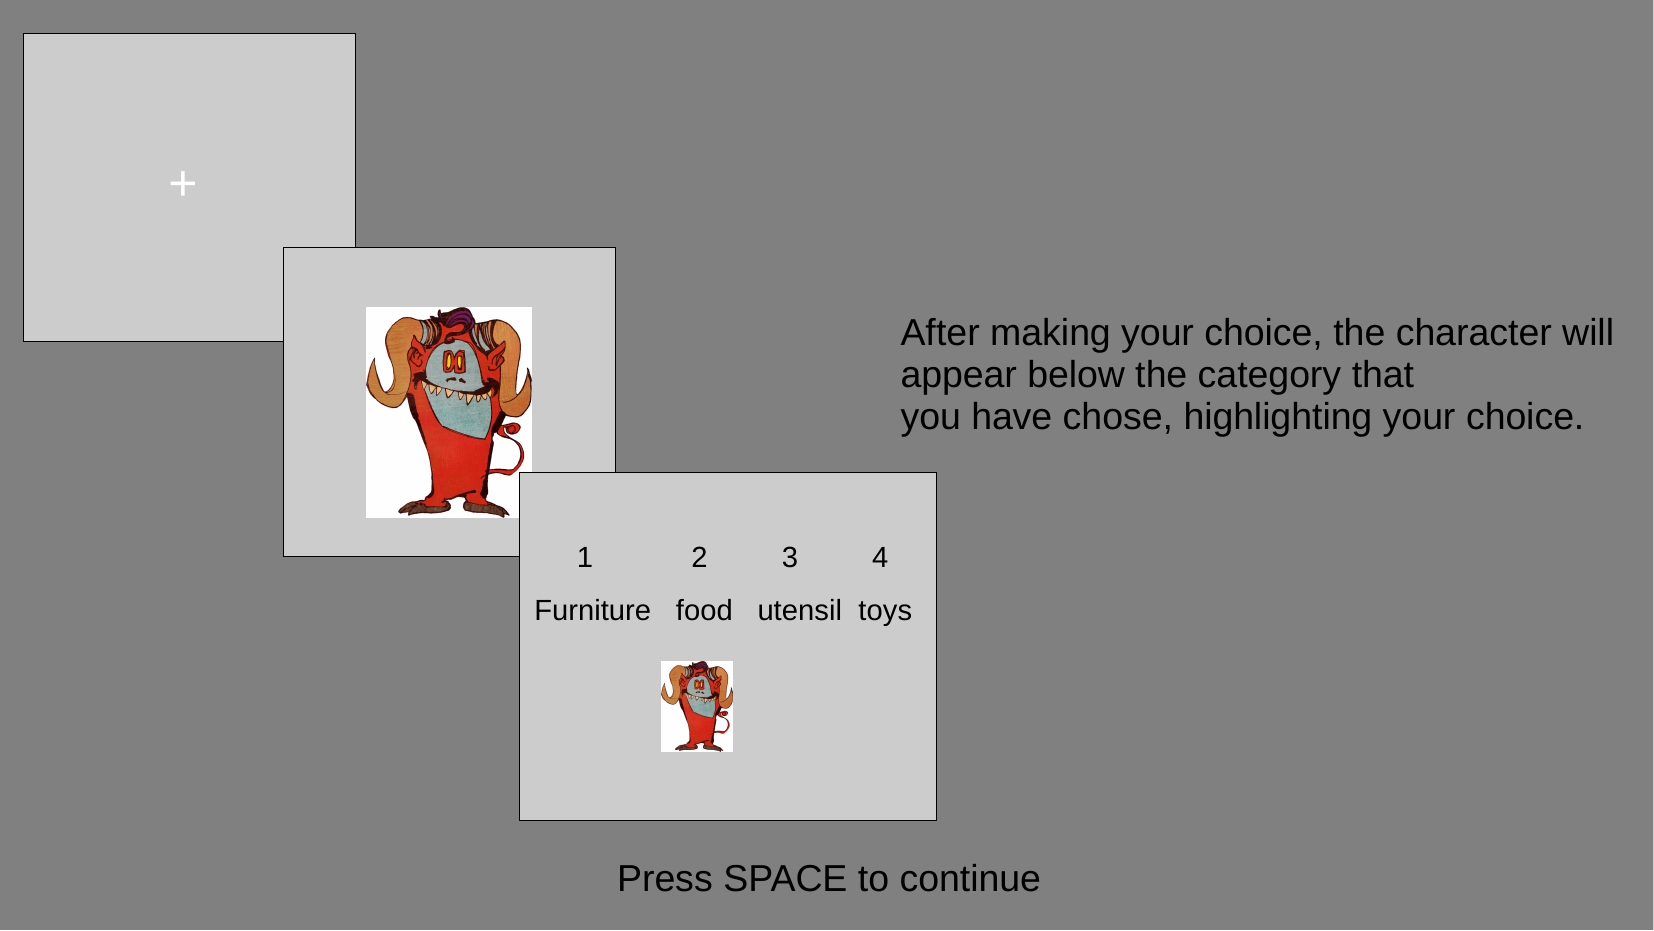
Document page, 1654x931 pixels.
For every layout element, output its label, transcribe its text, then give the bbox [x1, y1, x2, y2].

picture [366, 307, 532, 518]
text_box Furniture food utensil toys [519, 586, 885, 680]
text_box [519, 680, 937, 821]
text_box 1 2 3 4 [520, 533, 885, 627]
text_box After making your choice, the character will appear below the category that you have chose, highlighting your choice. [885, 304, 1654, 697]
text_box [23, 33, 885, 586]
text_box + [153, 147, 359, 249]
text_box Press SPACE to continue [602, 850, 1654, 931]
picture [661, 661, 733, 752]
